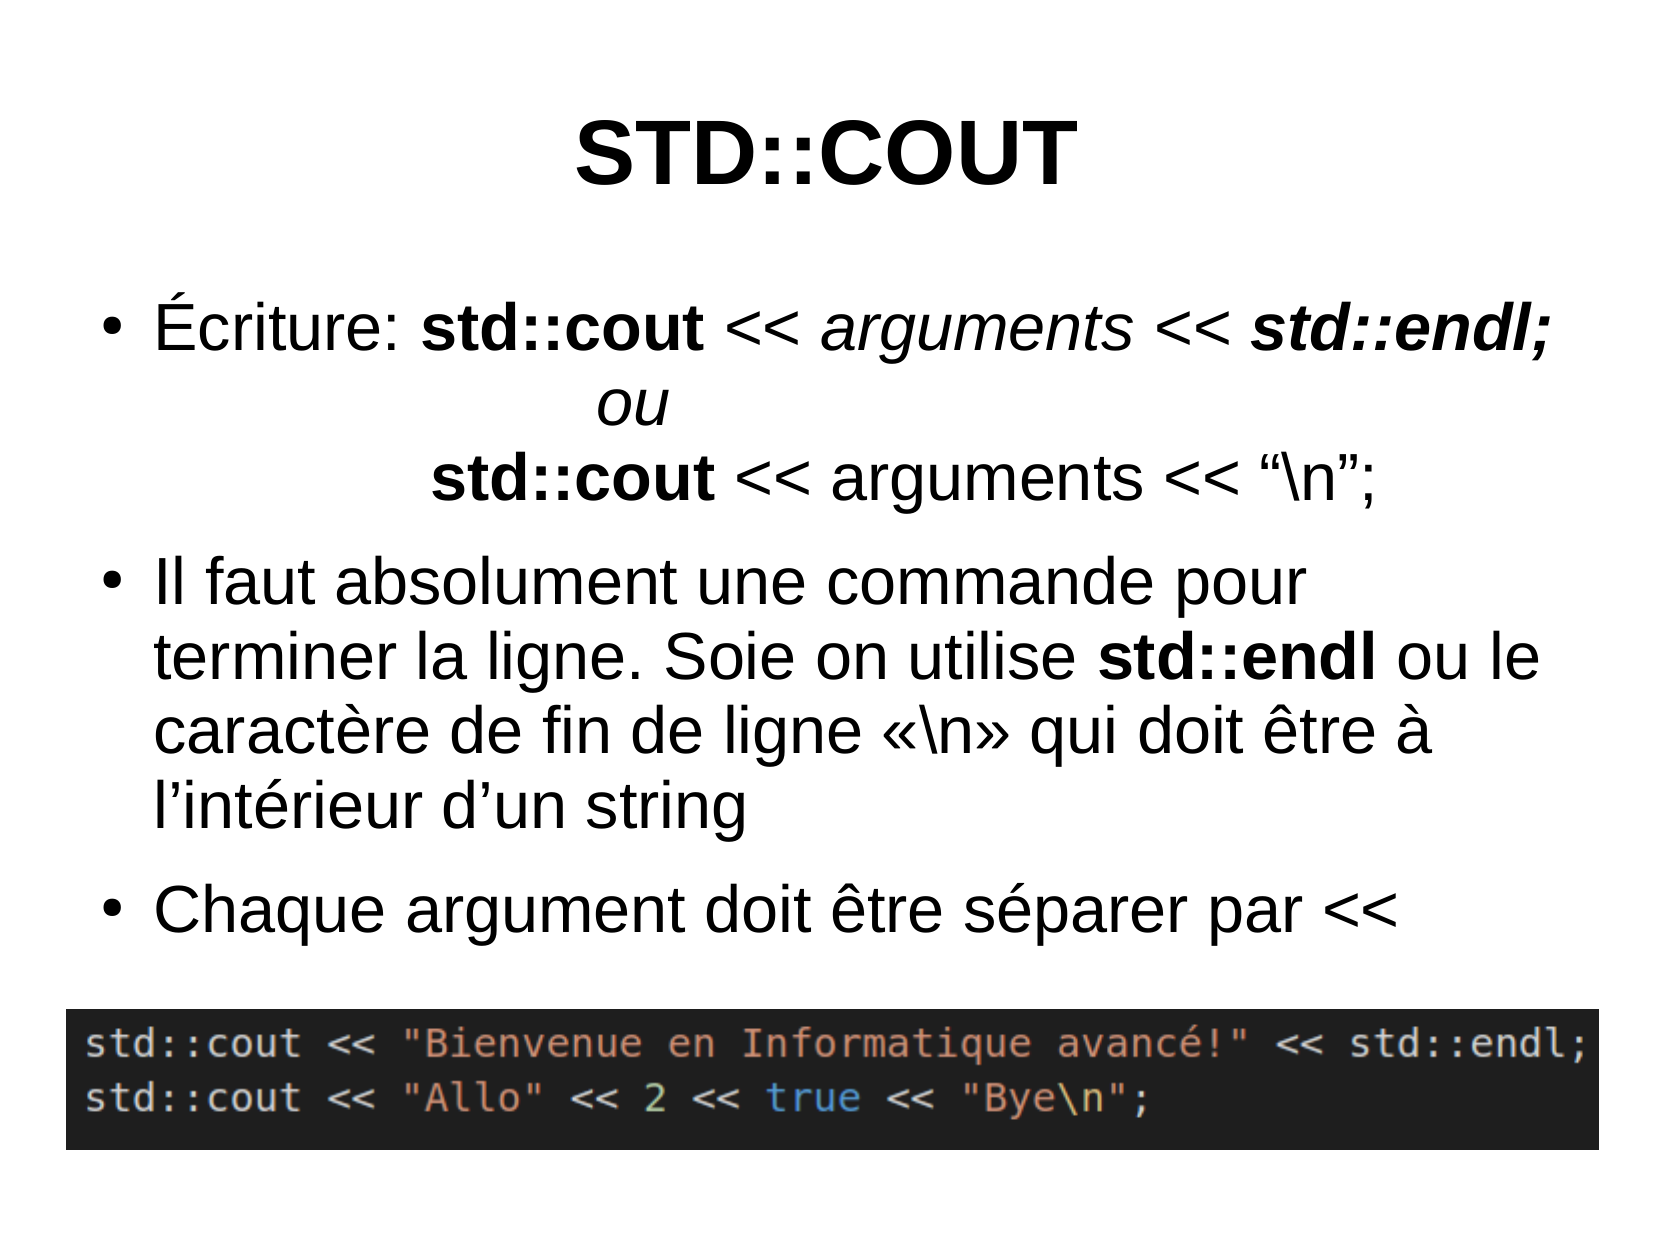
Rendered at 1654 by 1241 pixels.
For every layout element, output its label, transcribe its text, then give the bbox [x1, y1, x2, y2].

list Écriture: std::cout << arguments << std::endl; ou std::cout << arguments << “\n”; Il faut absolument une commande pour terminer la ligne. Soie on utilise std::endl ou le caractère de fin de ligne «\n» qui doit être à l’intérieur d’un string Chaque argument doit être séparer par << [82, 1150, 1571, 1156]
title STD::COUT [82, 49, 1571, 257]
picture [66, 1009, 1599, 1150]
list Écriture: std::cout << arguments << std::endl; ou std::cout << arguments << “\n”; Il faut absolument une commande pour terminer la ligne. Soie on utilise std::endl ou le caractère de fin de ligne «\n» qui doit être à l’intérieur d’un string Chaque argument doit être séparer par << [82, 290, 1571, 1009]
